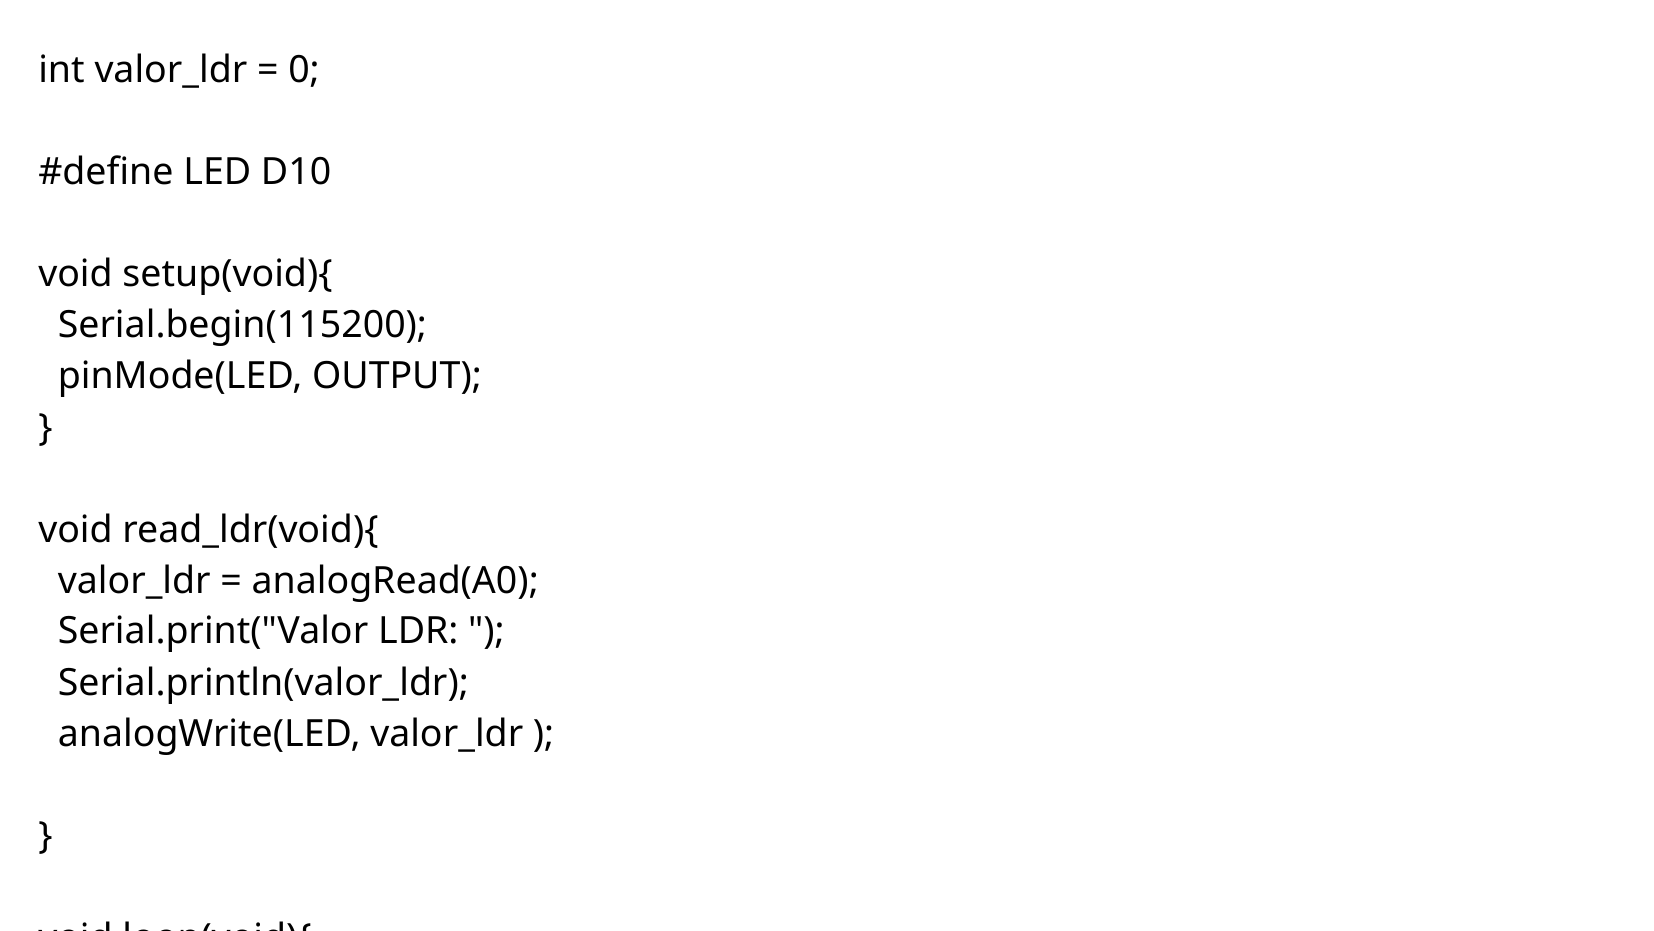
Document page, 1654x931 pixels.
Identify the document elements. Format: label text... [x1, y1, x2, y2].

text_box int valor_ldr = 0; #define LED D10 void setup(void){ Serial.begin(115200); pinMode(LED, OUTPUT); } void read_ldr(void){ valor_ldr = analogRead(A0); Serial.print("Valor LDR: "); Serial.println(valor_ldr); analogWrite(LED, valor_ldr ); } void loop(void){ read_ldr(); delay(50); } [23, 35, 1607, 838]
